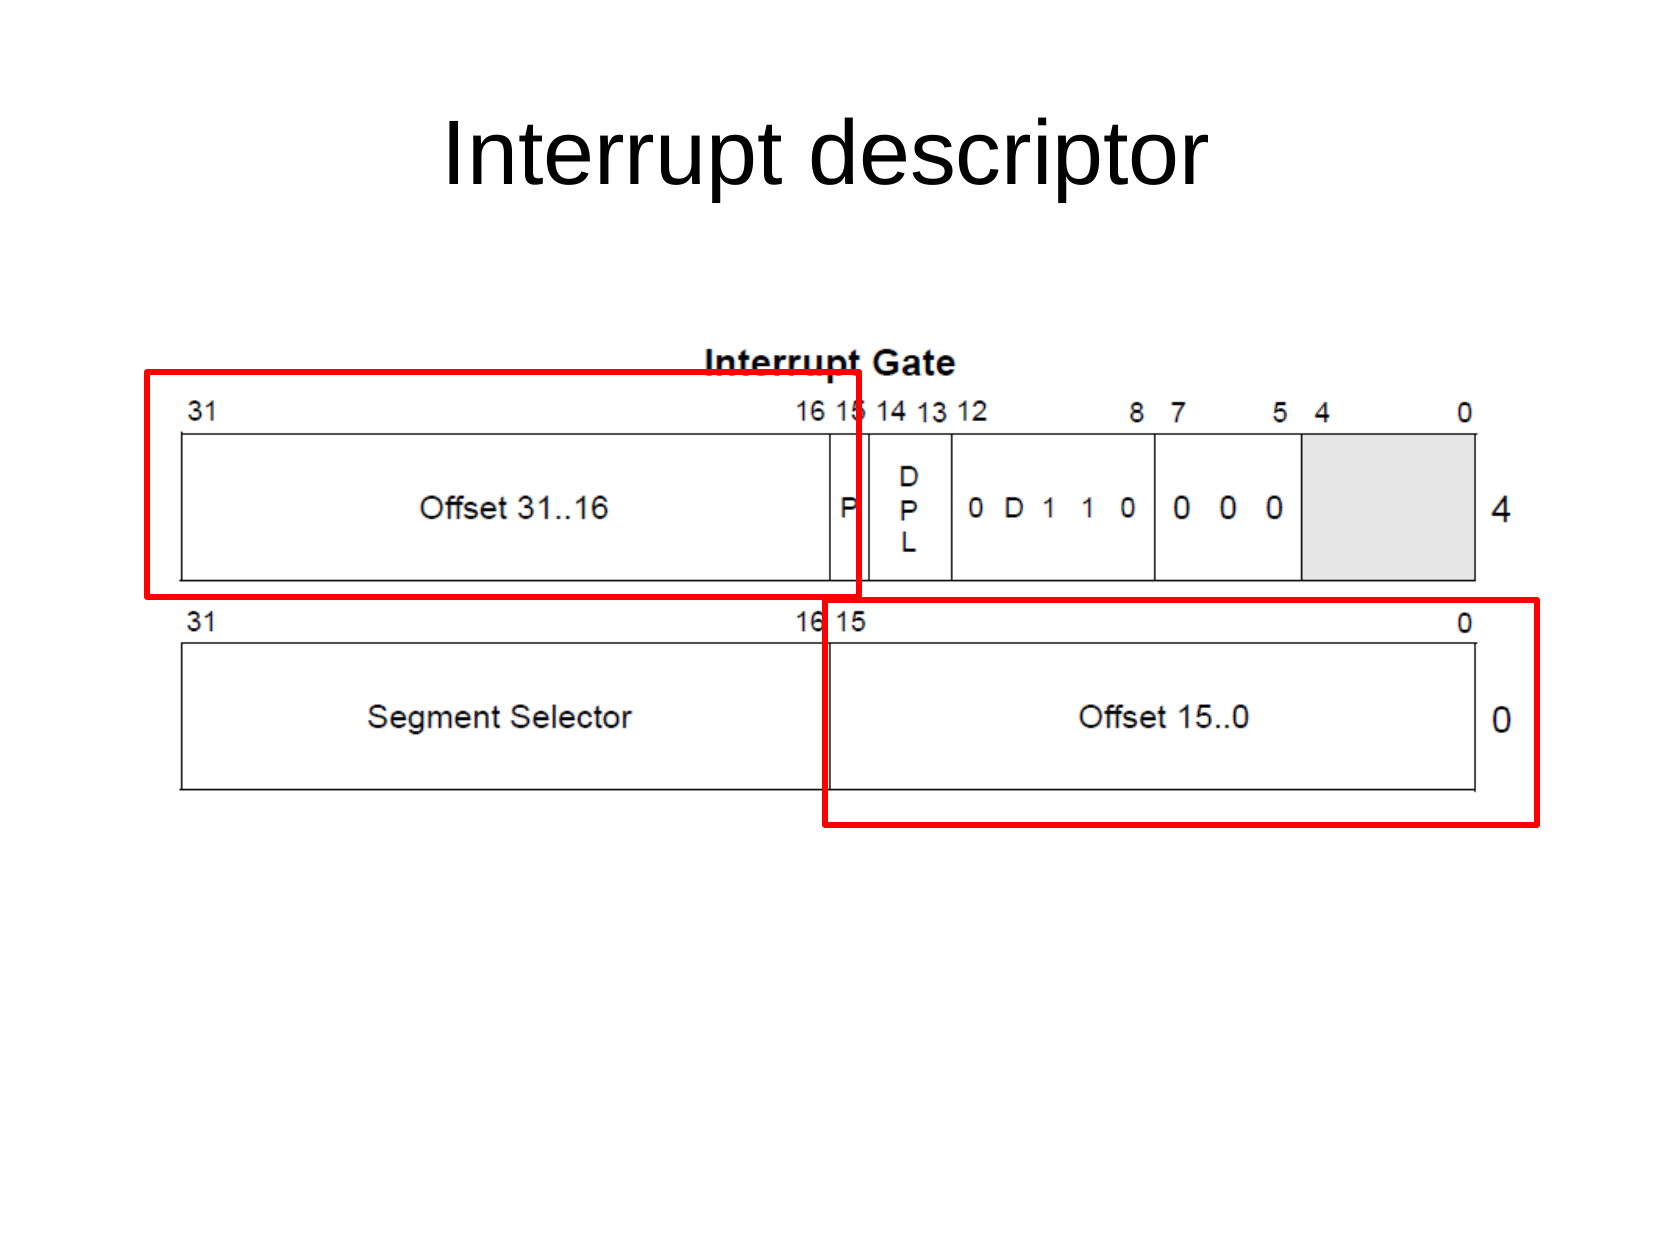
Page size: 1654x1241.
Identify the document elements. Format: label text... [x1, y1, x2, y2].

title Interrupt descriptor [82, 49, 1571, 257]
picture [150, 600, 822, 826]
picture [828, 603, 1534, 822]
picture [150, 329, 1537, 597]
picture [150, 375, 856, 594]
